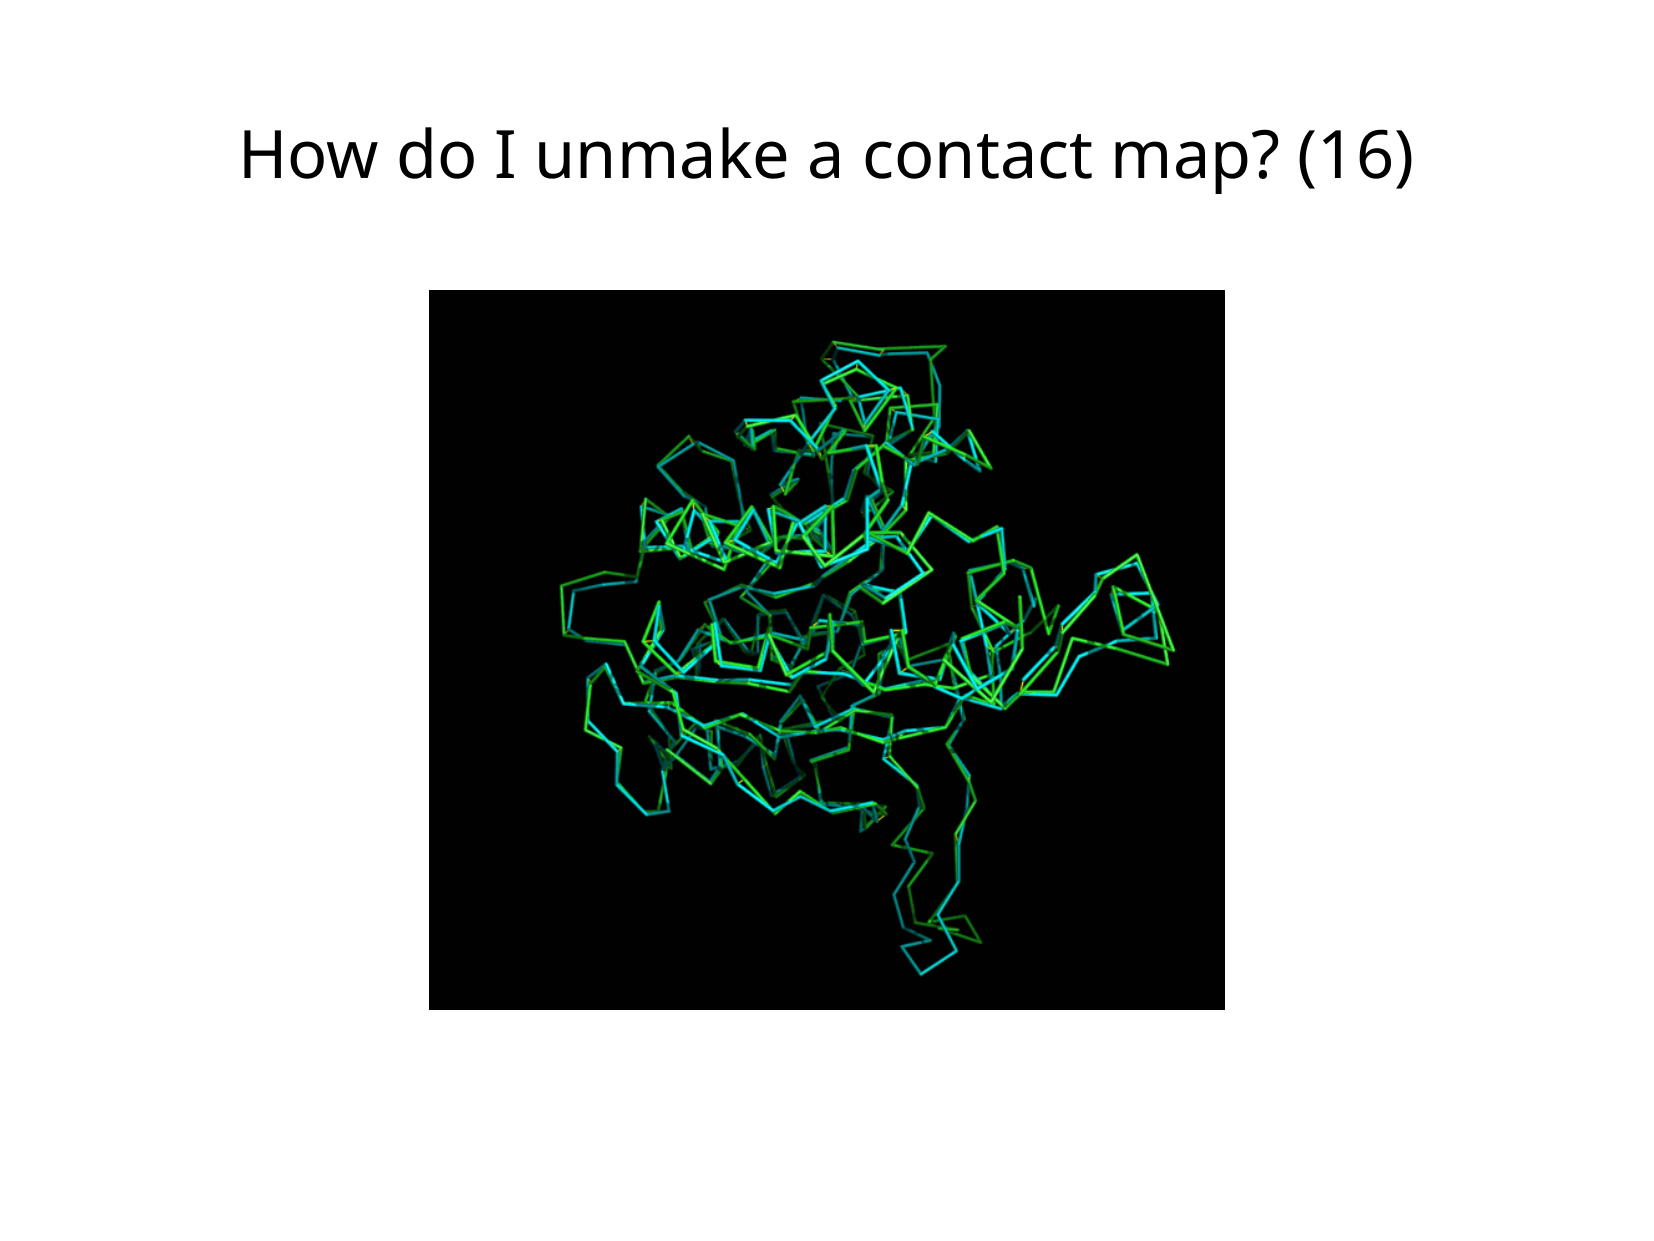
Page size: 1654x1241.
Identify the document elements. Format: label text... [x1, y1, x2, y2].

title How do I unmake a contact map? (16) [82, 49, 1571, 257]
picture [429, 290, 1225, 1010]
